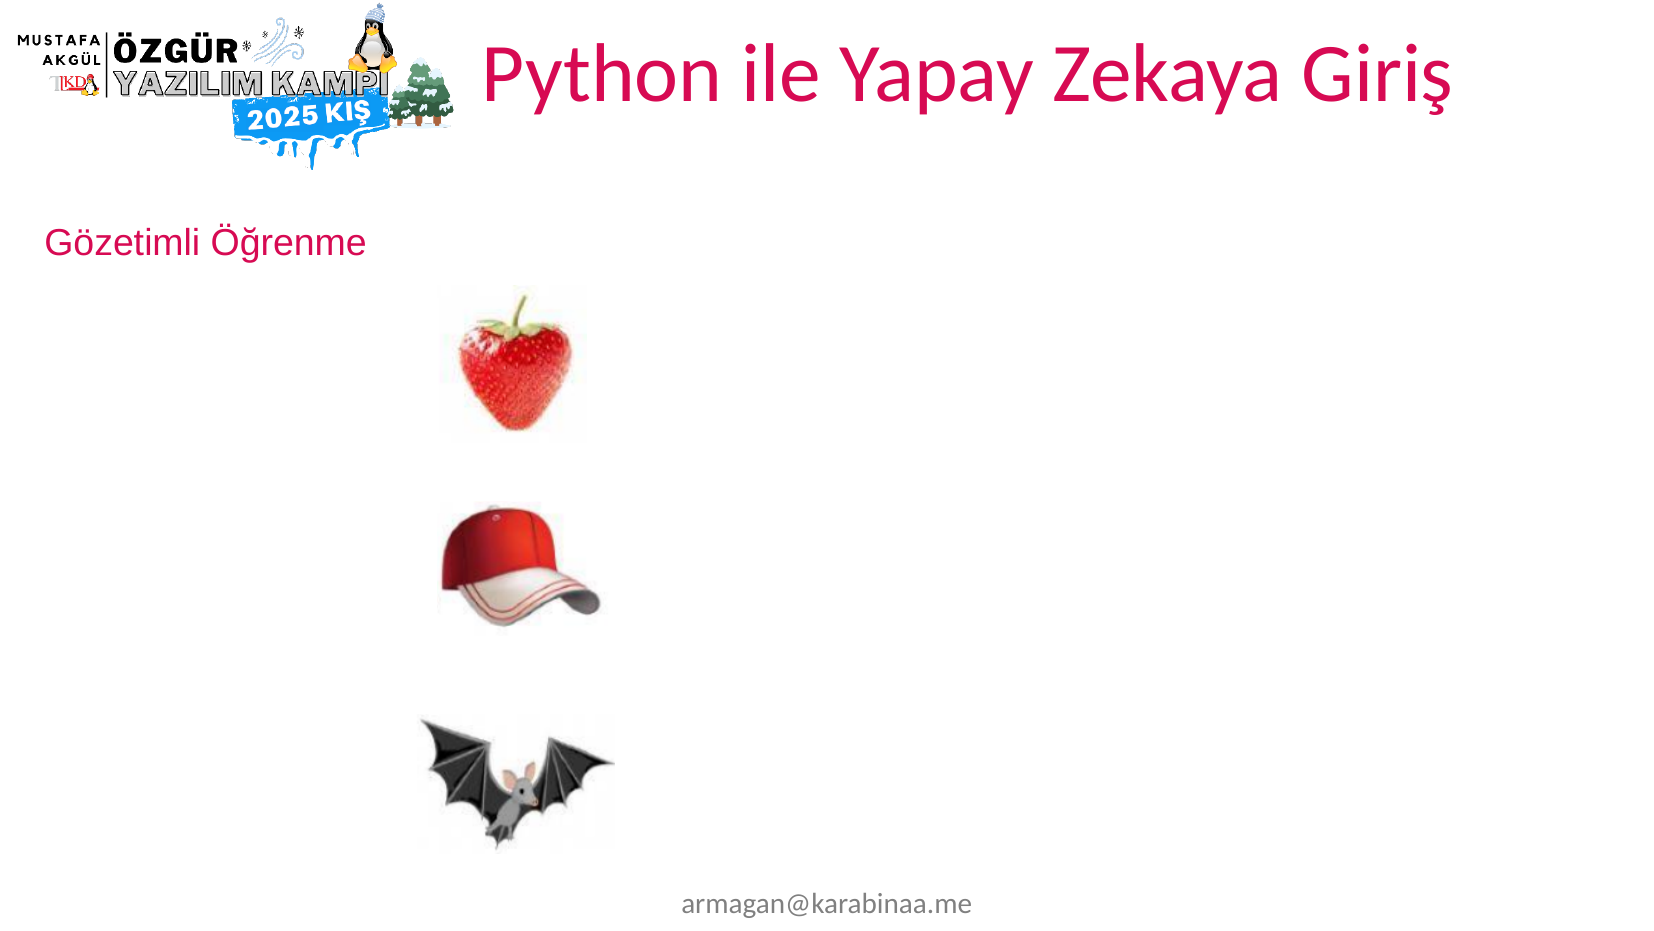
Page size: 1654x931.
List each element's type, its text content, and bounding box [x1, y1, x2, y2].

picture [437, 285, 587, 443]
picture [437, 501, 609, 636]
picture [410, 714, 615, 854]
picture [0, 0, 463, 177]
text_box armagan@karabinaa.me [0, 877, 1654, 928]
text_box Python ile Yapay Zekaya Giriş [467, 10, 1654, 126]
text_box Gözetimli Öğrenme [29, 213, 854, 271]
